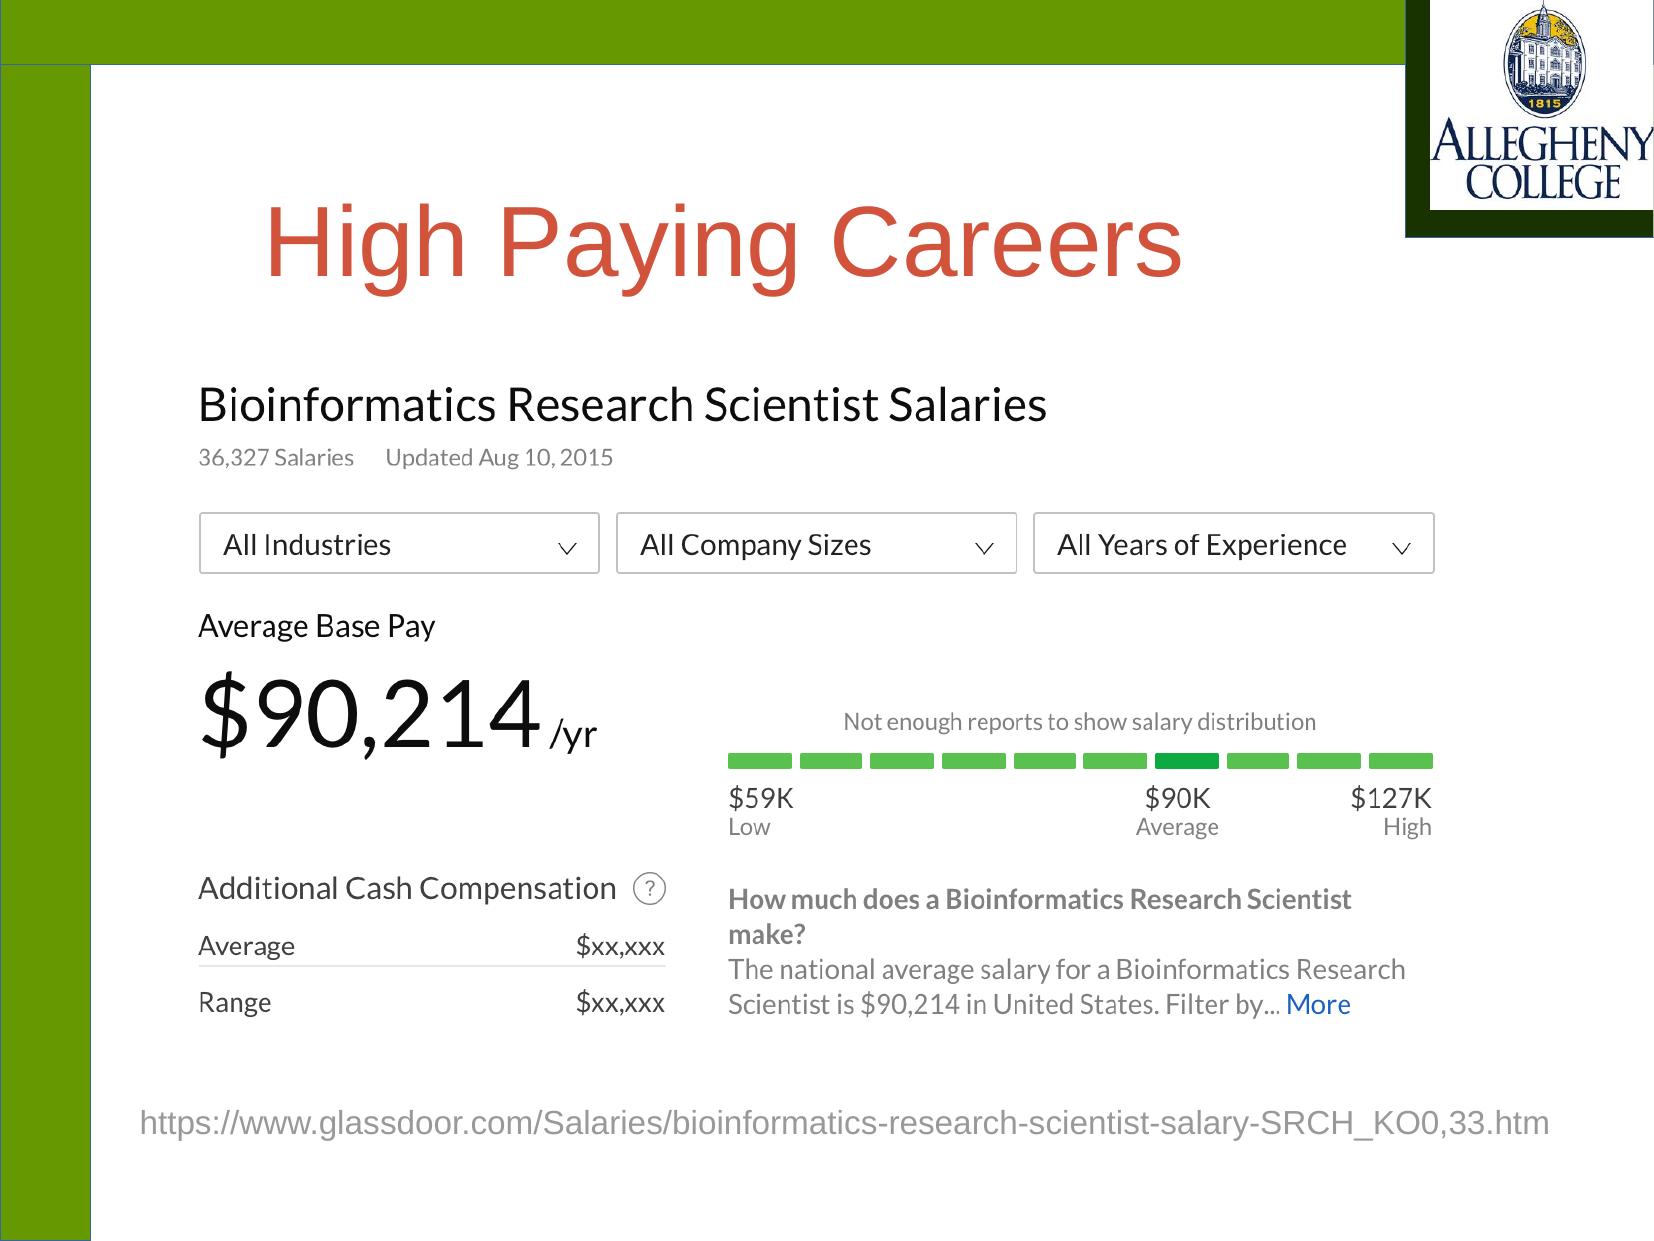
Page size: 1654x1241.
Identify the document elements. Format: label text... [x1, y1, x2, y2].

picture [169, 362, 1473, 1054]
text_box High Paying Careers [144, 111, 1306, 363]
picture [1430, 0, 1654, 210]
text_box https://www.glassdoor.com/Salaries/bioinformatics-research-scientist-salary-SRCH_KO0,33.htm [124, 1096, 1587, 1154]
text_box [0, 0, 1654, 1241]
